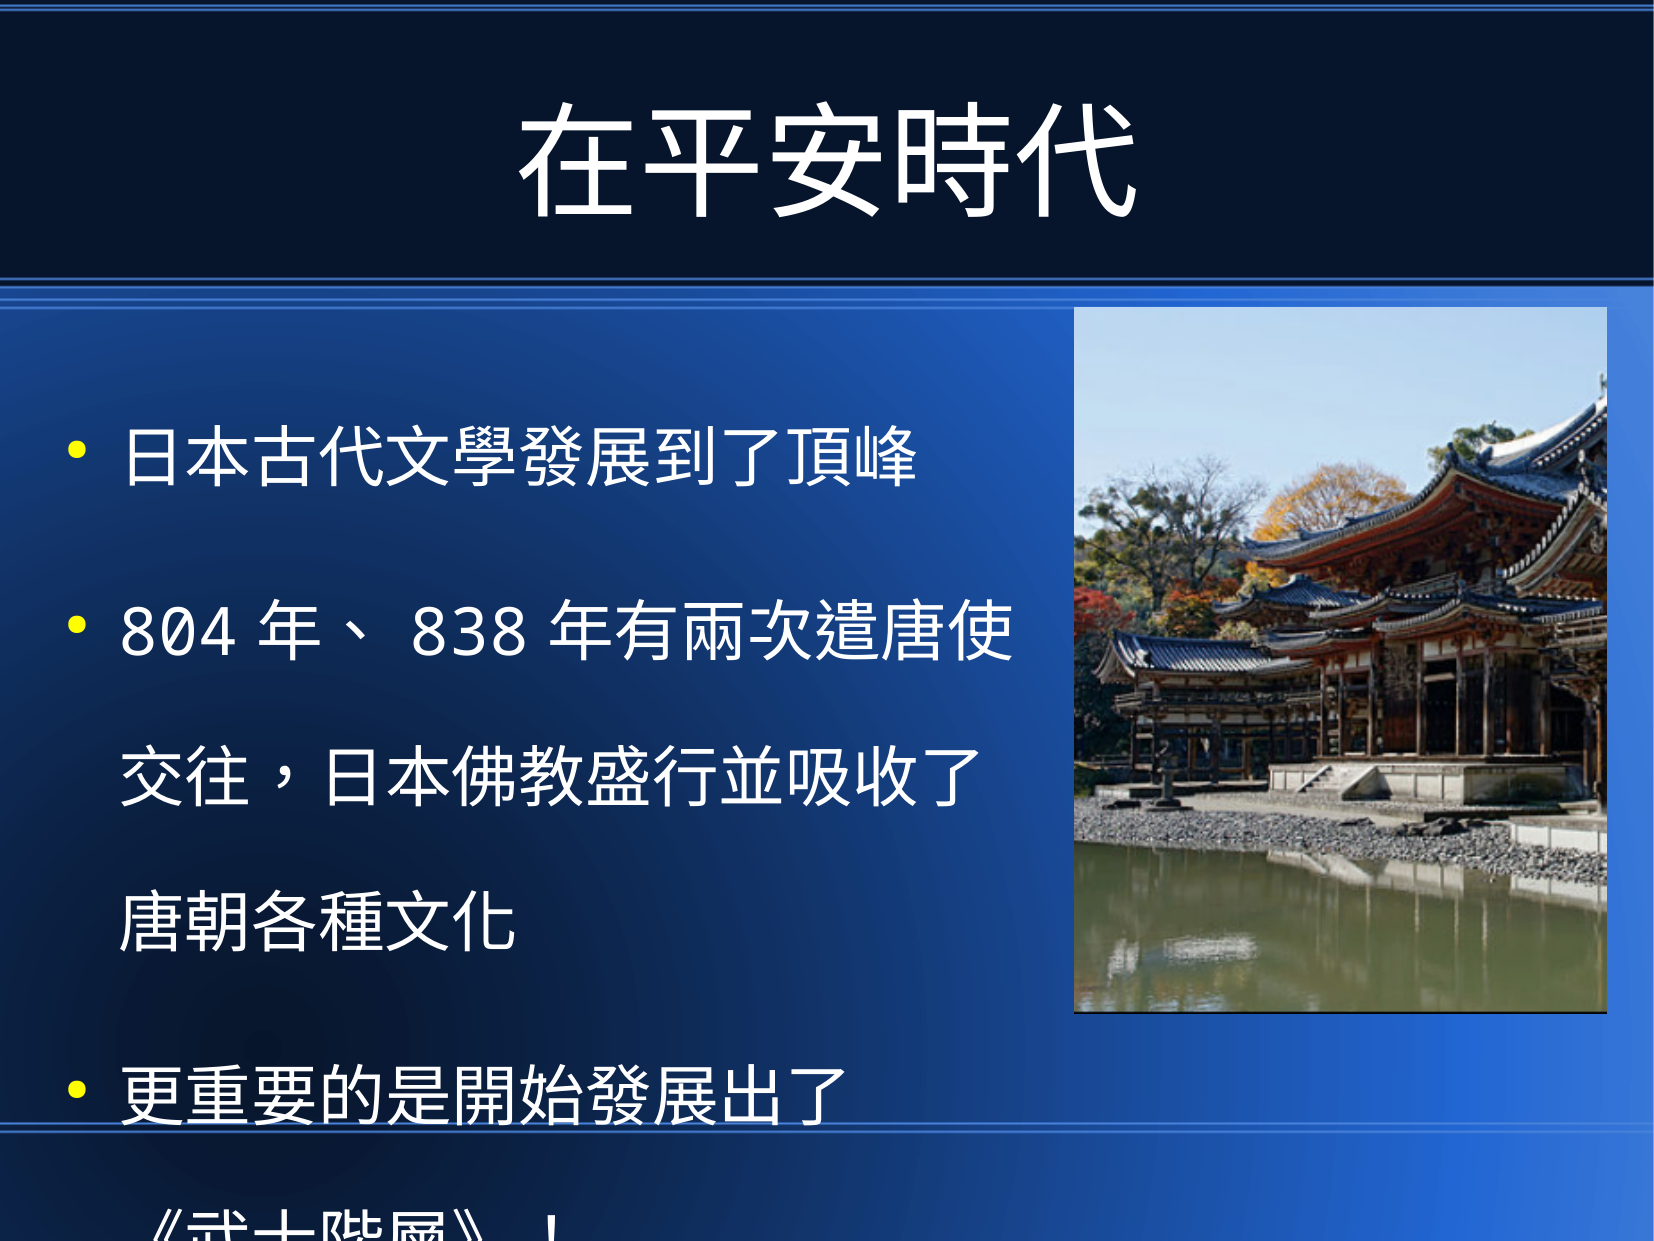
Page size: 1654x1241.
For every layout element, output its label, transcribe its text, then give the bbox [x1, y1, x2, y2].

picture [0, 0, 1654, 1241]
title 在平安時代 [82, 49, 1571, 257]
list 日本古代文學發展到了頂峰 804年、838年有兩次遣唐使交往，日本佛教盛行並吸收了唐朝各種文化 更重要的是開始發展出了 《武士階層》！ [47, 355, 1052, 1241]
